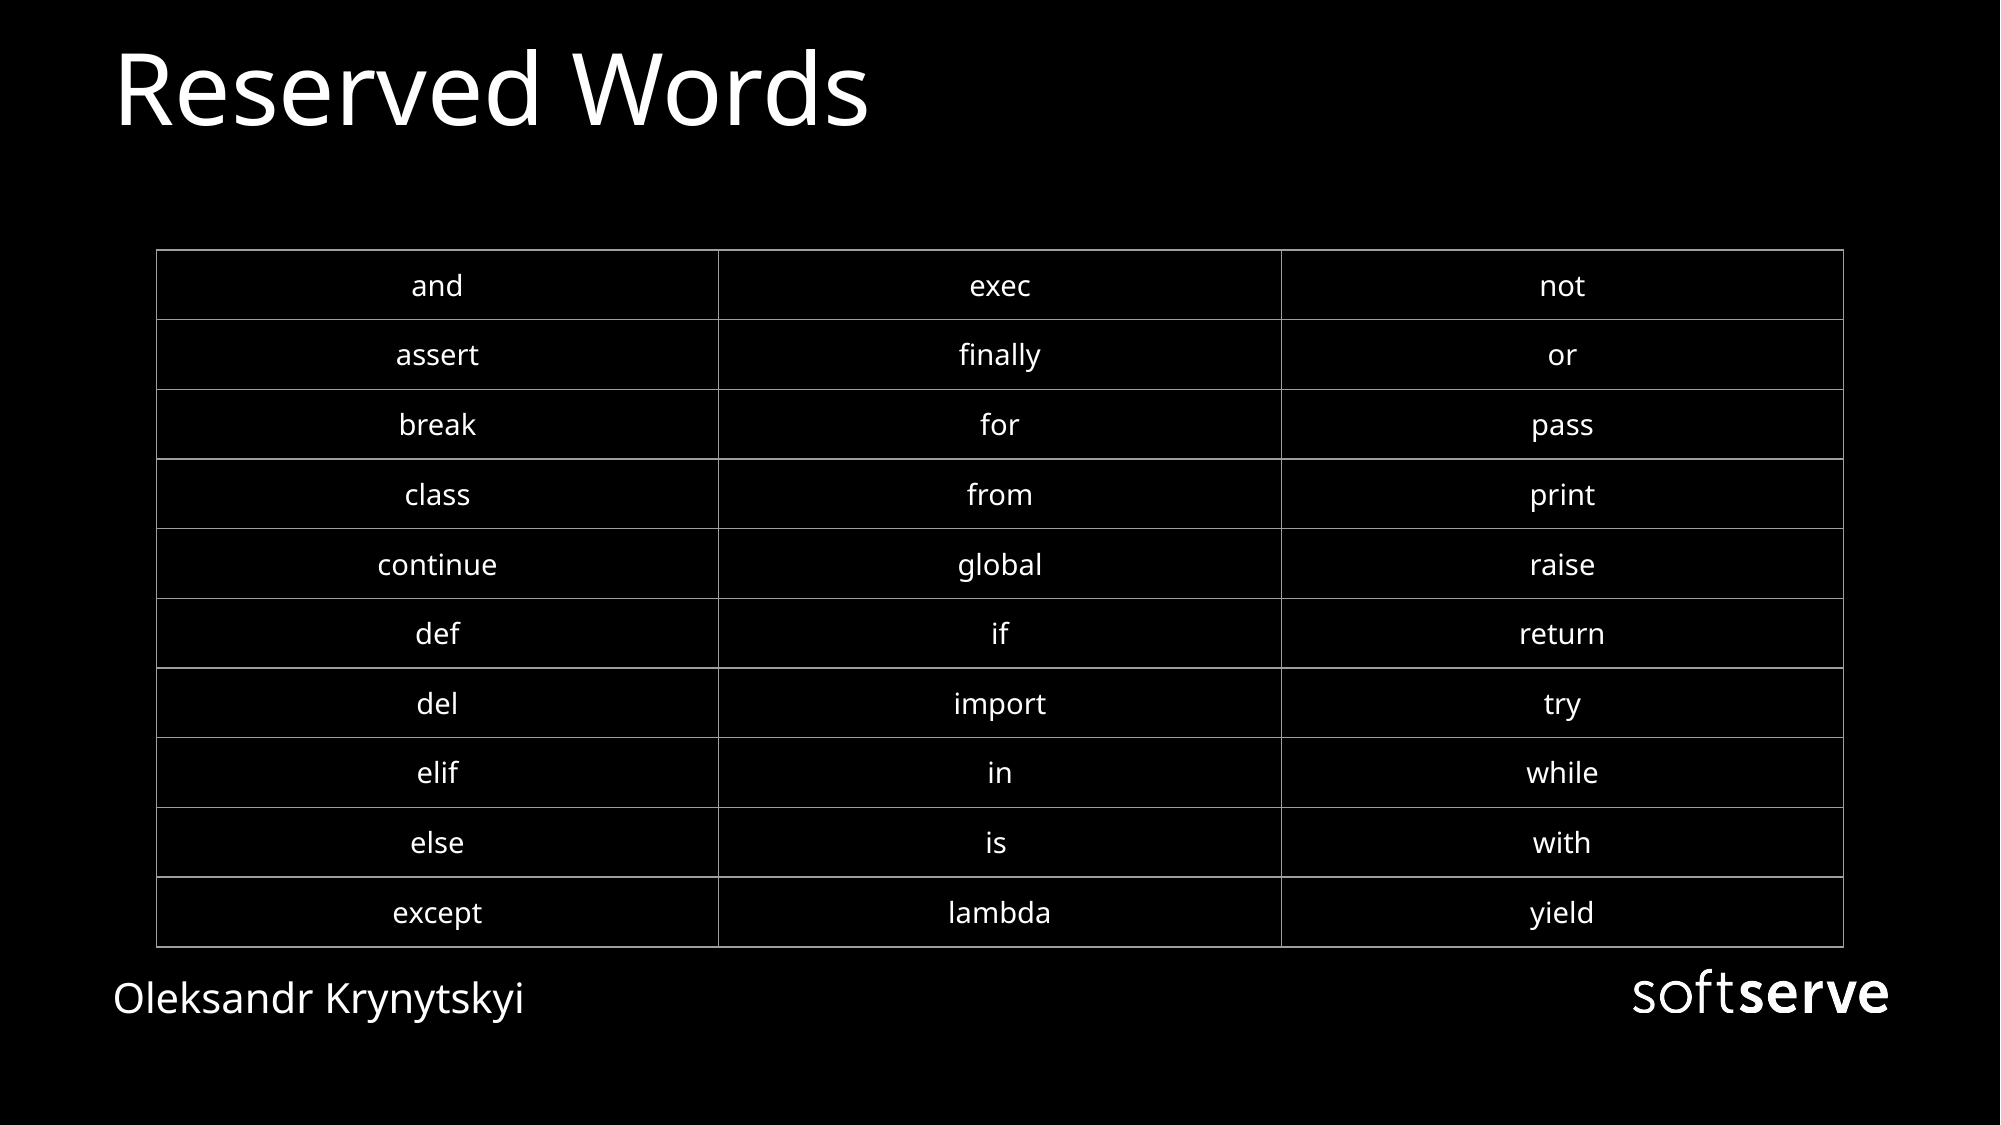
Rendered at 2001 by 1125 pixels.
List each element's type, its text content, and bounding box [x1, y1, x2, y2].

table_cell if [719, 599, 1281, 667]
table_header not [1282, 251, 1843, 319]
table_cell from [719, 460, 1281, 528]
picture [1633, 968, 1888, 1013]
table_cell print [1282, 460, 1843, 528]
table_cell assert [157, 320, 718, 389]
table_cell while [1282, 738, 1843, 807]
table_cell is [719, 808, 1281, 876]
table_cell or [1282, 320, 1843, 389]
table_cell try [1282, 669, 1843, 737]
table_cell return [1282, 599, 1843, 667]
table_cell for [719, 390, 1281, 458]
table_cell lambda [719, 878, 1281, 946]
table_cell in [719, 738, 1281, 807]
table_cell pass [1282, 390, 1843, 458]
table_cell finally [719, 320, 1281, 389]
table_cell yield [1282, 878, 1843, 946]
table_cell with [1282, 808, 1843, 876]
list Oleksandr Krynytskyi [112, 970, 682, 1019]
title Reserved Words [112, 33, 1888, 155]
table_cell else [157, 808, 718, 876]
table_header and [157, 251, 718, 319]
table_cell break [157, 390, 718, 458]
table_header exec [719, 251, 1281, 319]
table_cell elif [157, 738, 718, 807]
table_cell import [719, 669, 1281, 737]
table_cell del [157, 669, 718, 737]
table_cell raise [1282, 529, 1843, 598]
table_cell continue [157, 529, 718, 598]
table_cell except [157, 878, 718, 946]
table_cell class [157, 460, 718, 528]
table_cell global [719, 529, 1281, 598]
table_cell def [157, 599, 718, 667]
